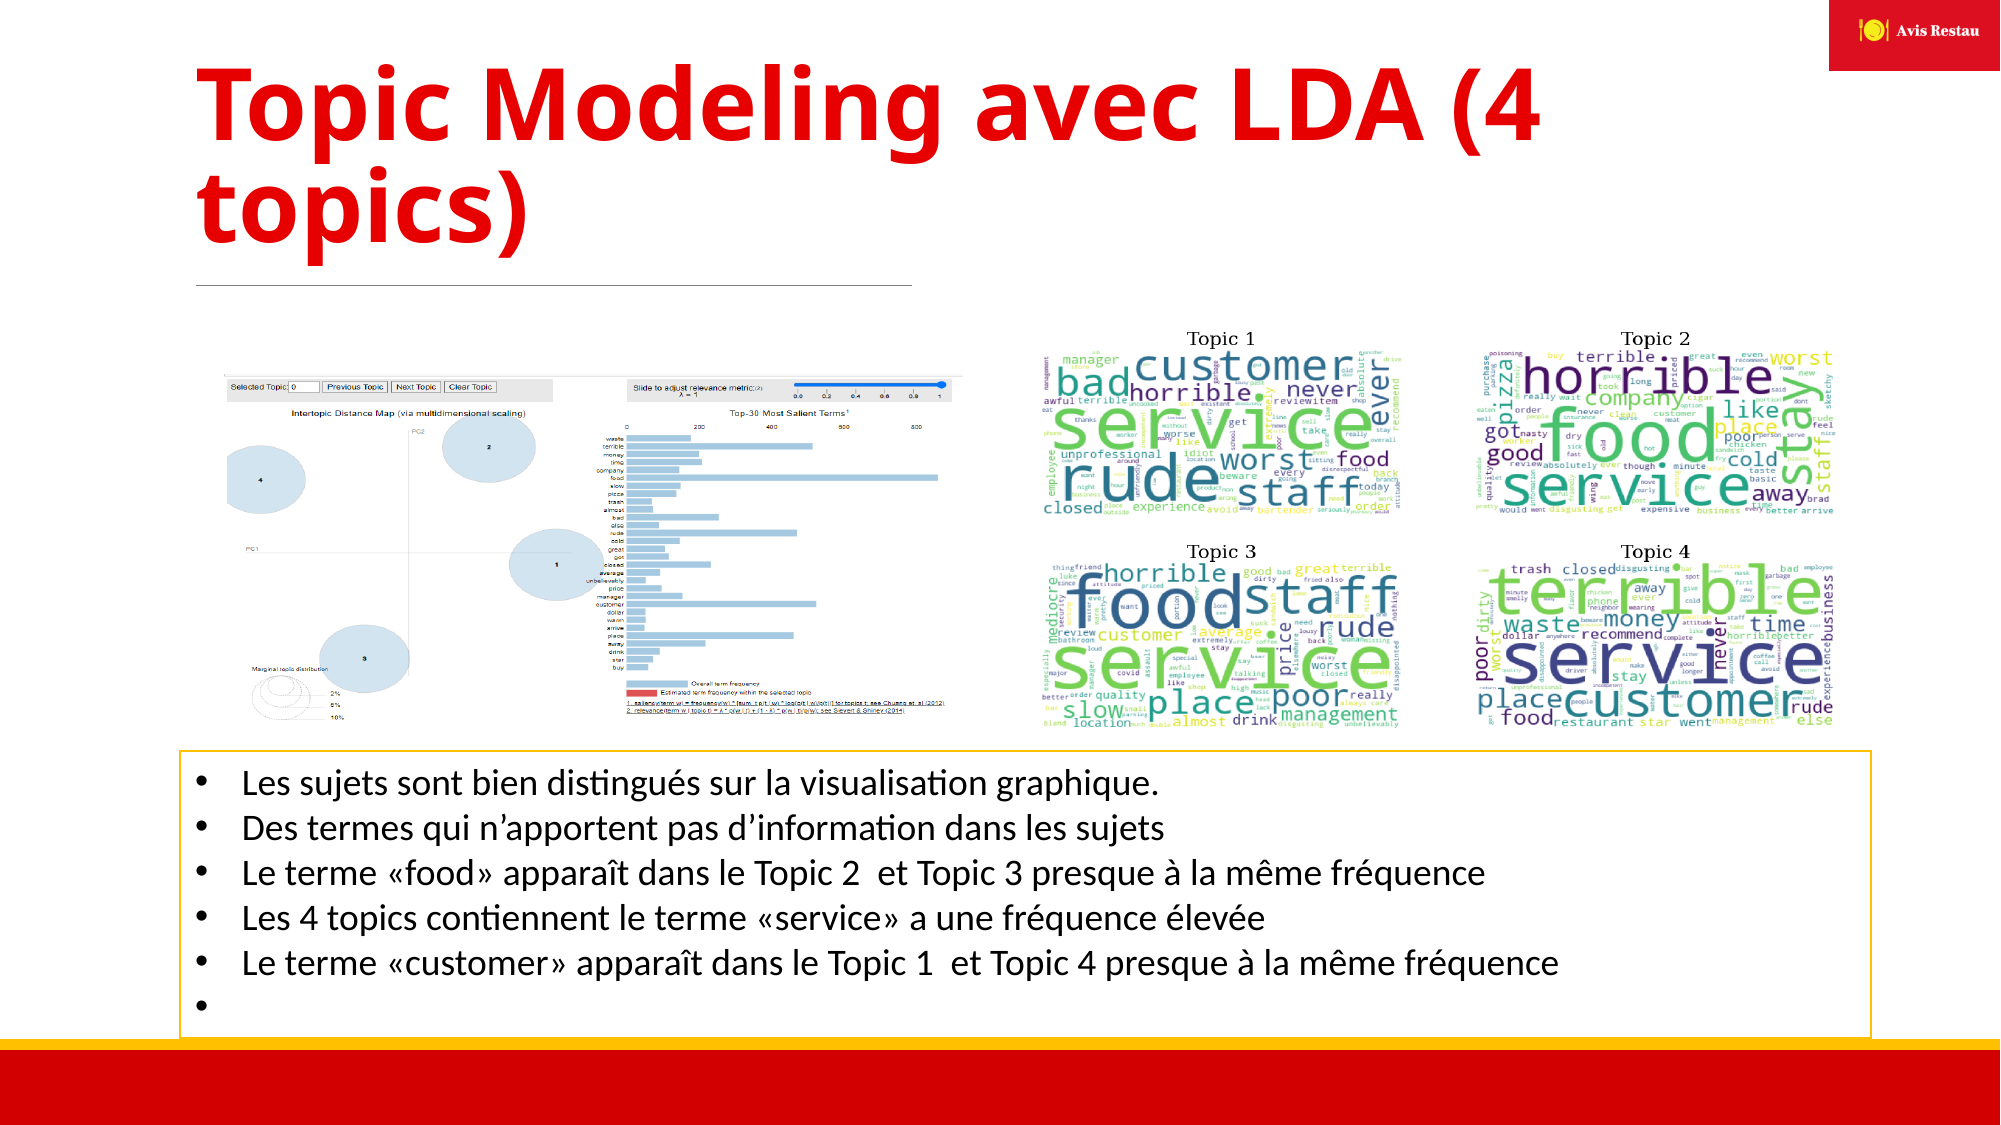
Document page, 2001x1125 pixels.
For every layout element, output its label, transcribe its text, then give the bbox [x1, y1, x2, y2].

picture [1829, 0, 2000, 71]
title Topic Modeling avec LDA (4 topics) [180, 42, 1831, 281]
text_box Les sujets sont bien distingués sur la visualisation graphique. Des termes qui n’apportent pas d’information dans les sujets Le terme «food» apparaît dans le Topic 2 et Topic 3 presque à la même fréquence Les 4 topics contiennent le terme «service» a une fréquence élevée Le terme «customer» apparaît dans le Topic 1 et Topic 4 presque à la même fréquence [180, 750, 1871, 1039]
picture [224, 285, 1939, 791]
